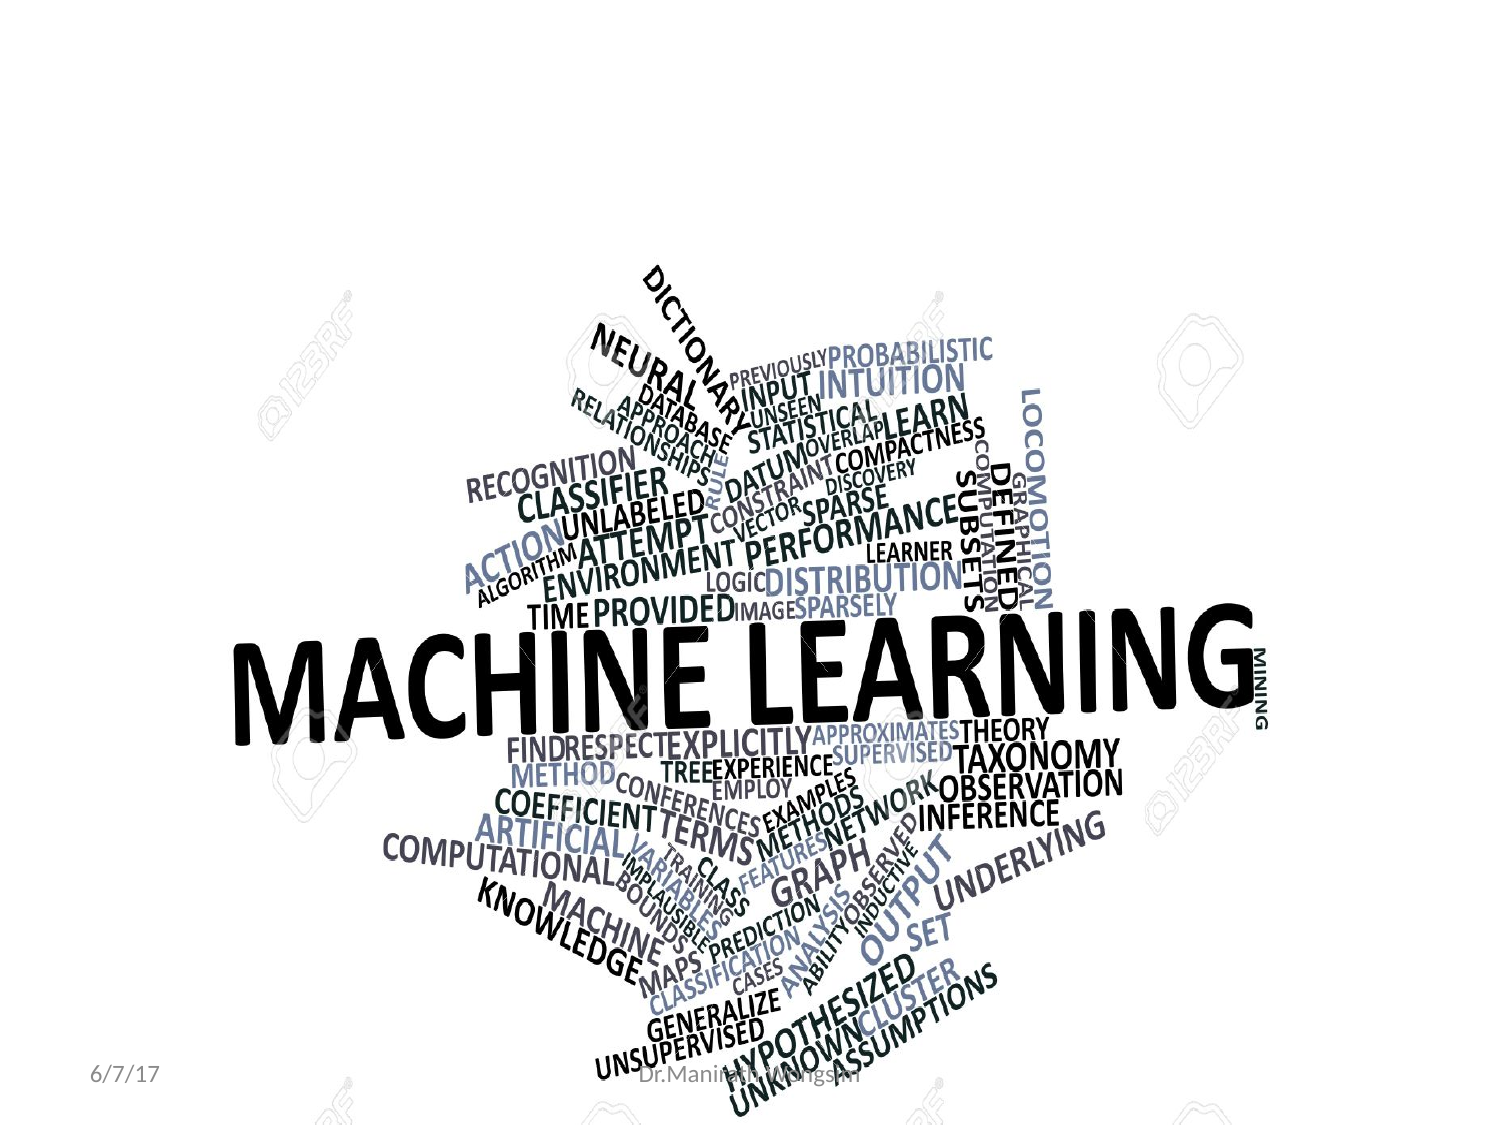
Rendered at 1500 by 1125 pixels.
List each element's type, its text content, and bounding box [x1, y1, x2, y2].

text_box 6/7/17 [74, 1042, 425, 1103]
picture [227, 257, 1273, 1125]
text_box Dr.Manirath Wongsim [512, 1042, 988, 1103]
